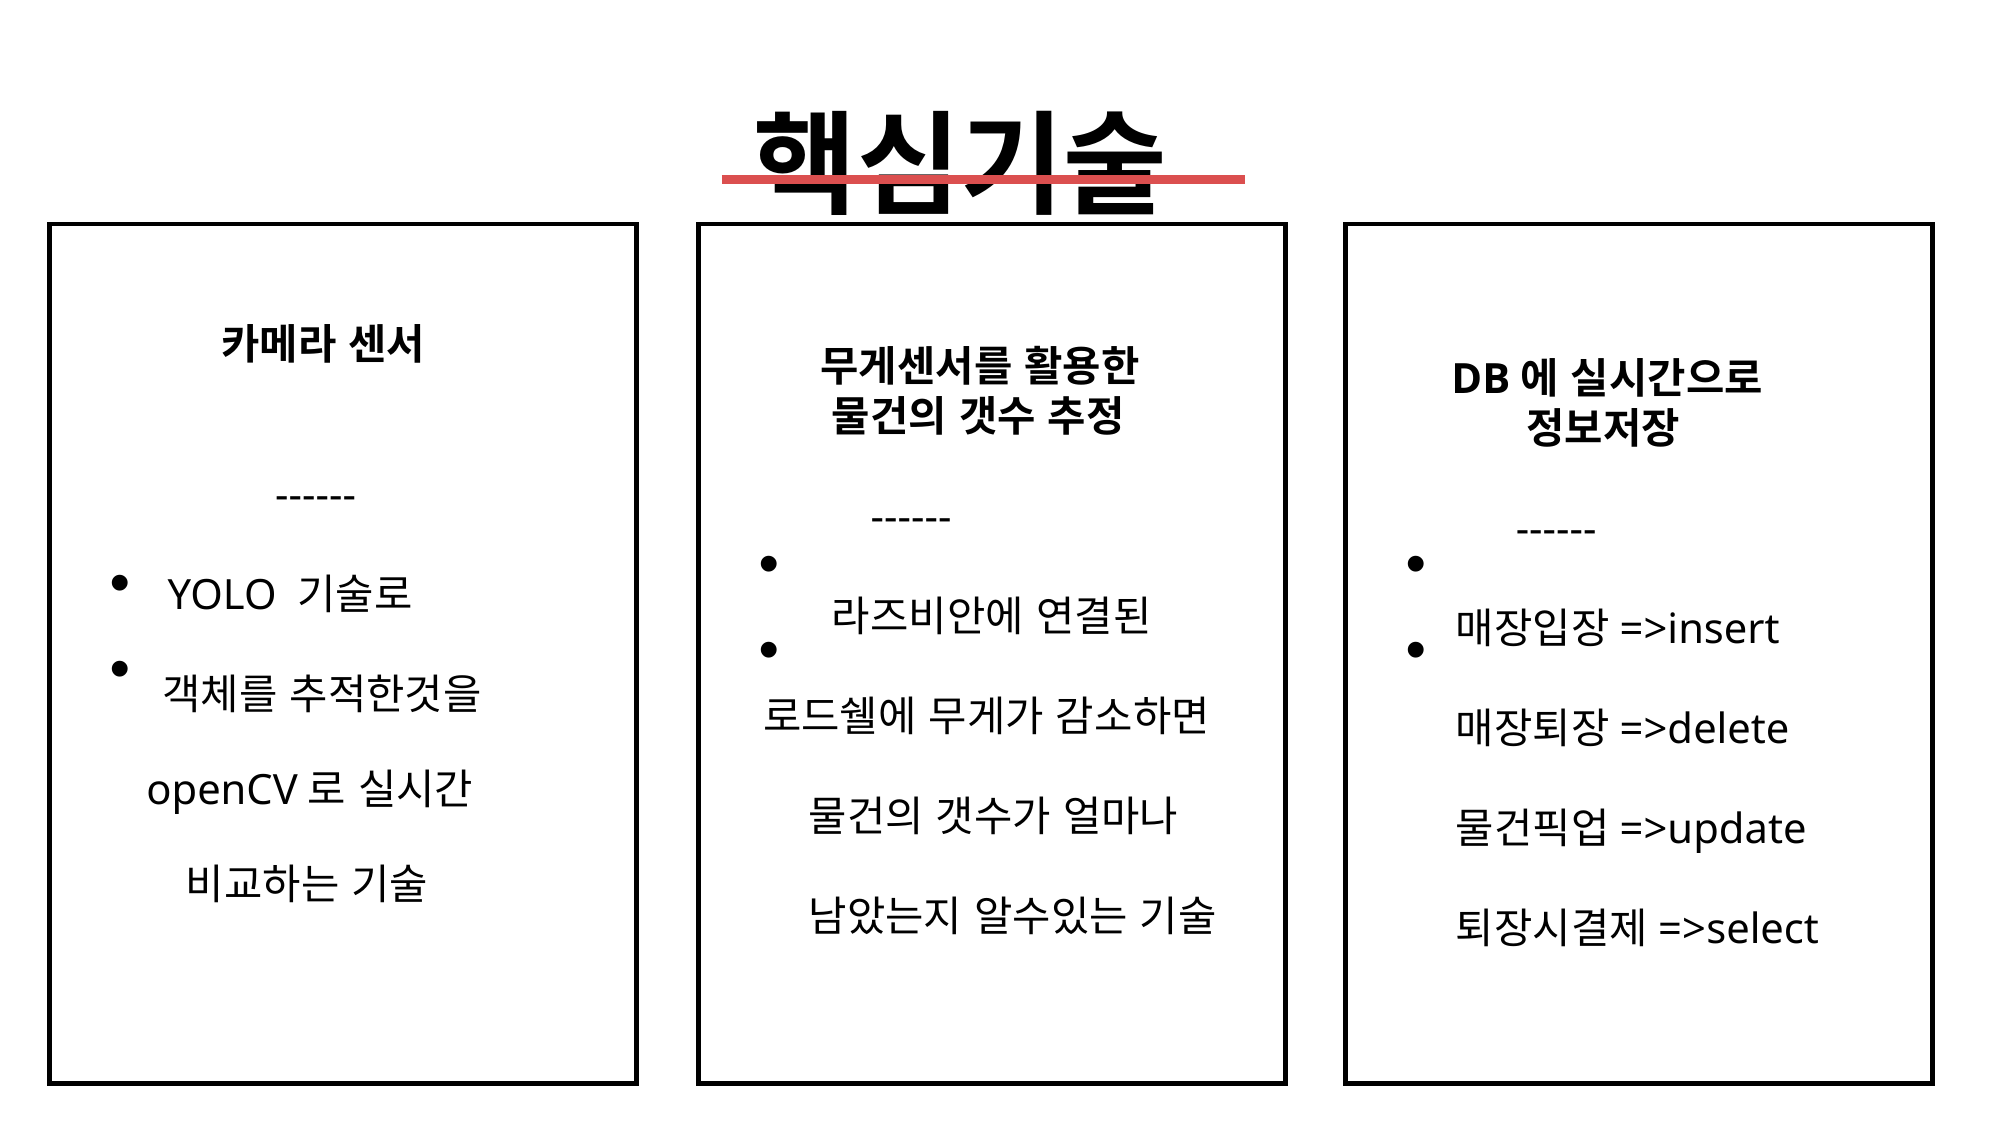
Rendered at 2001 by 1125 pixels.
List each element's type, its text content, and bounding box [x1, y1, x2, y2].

text_box [1345, 224, 1933, 281]
text_box DB에 실시간으로 정보저장 ------ 매장입장=>insert 매장퇴장=>delete 물건픽업=>update 퇴장시결제=>select [1371, 244, 2000, 1125]
text_box 카메라 센서 ------ YOLO 기술로 객체를 추적한것을 openCV로 실시간 비교하는 기술 [66, 260, 723, 1125]
text_box 무게센서를 활용한 물건의 갯수 추정 ------ 라즈비안에 연결된 로드쉘에 무게가 감소하면 물건의 갯수가 얼마나 남았는지 알수있는 기술 [748, 281, 1371, 1125]
text_box [49, 224, 637, 1084]
text_box 핵심기술 [738, 101, 1245, 175]
text_box 핵심기술 [738, 184, 1245, 222]
text_box [698, 224, 1286, 1084]
